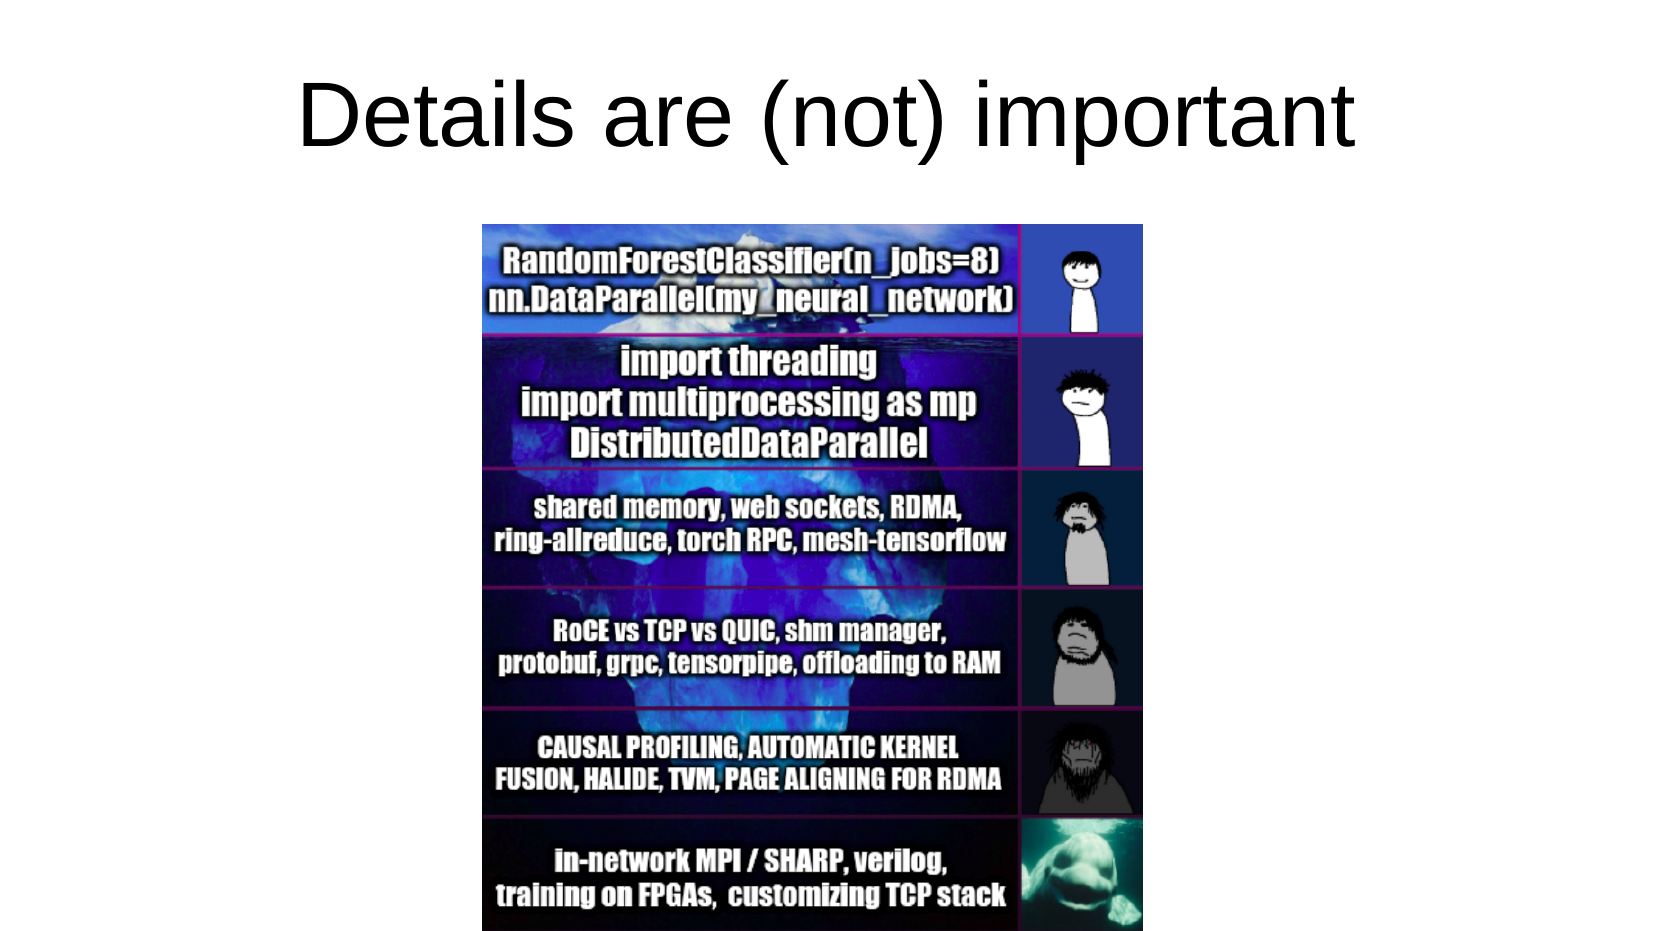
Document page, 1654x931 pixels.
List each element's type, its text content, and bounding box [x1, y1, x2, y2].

picture [482, 224, 1143, 931]
title Details are (not) important [82, 37, 1571, 193]
